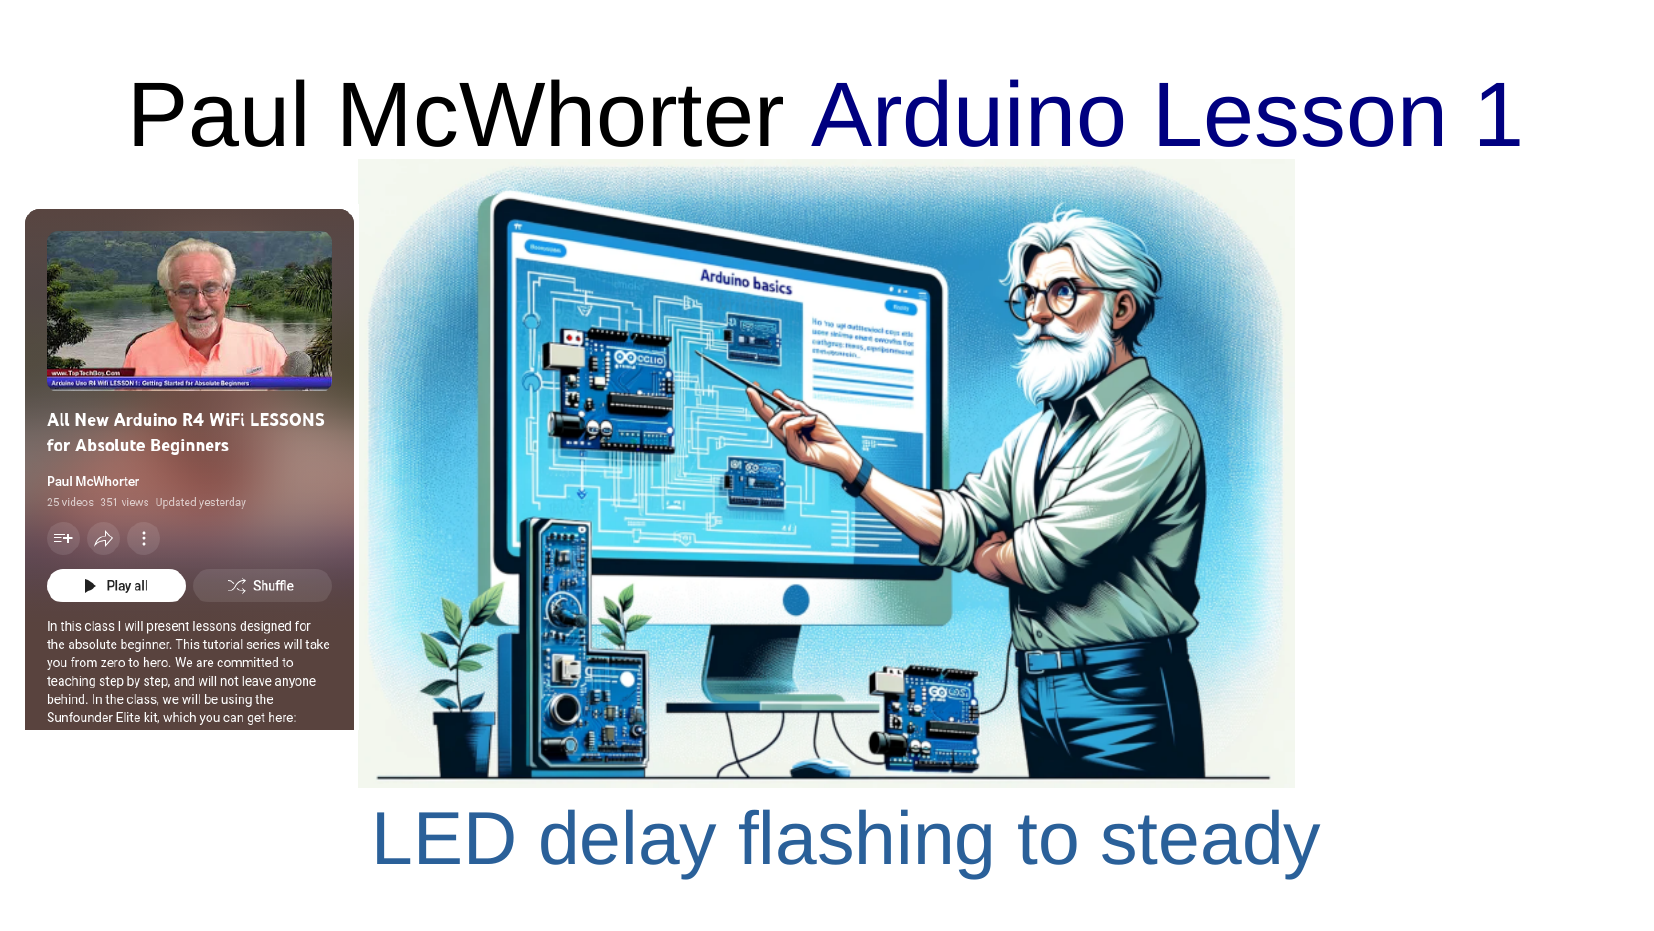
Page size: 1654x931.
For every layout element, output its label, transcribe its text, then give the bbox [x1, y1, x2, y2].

picture [19, 159, 1295, 788]
text_box LED delay flashing to steady [356, 789, 1338, 889]
title Paul McWhorter Arduino Lesson 1 [82, 37, 1571, 193]
